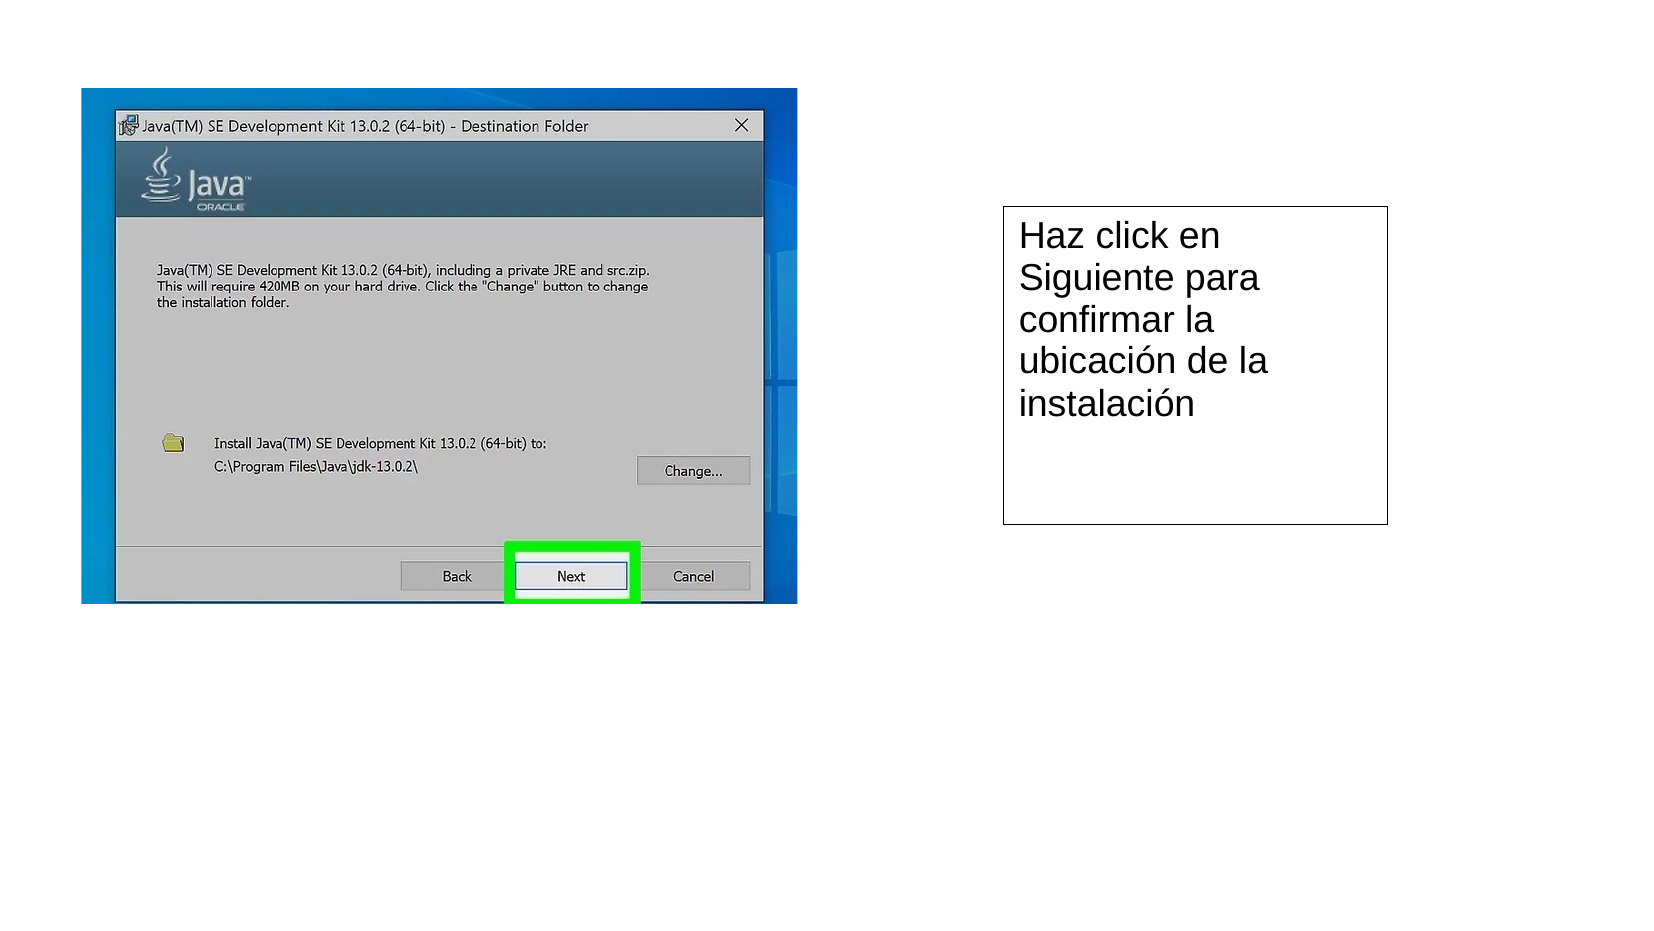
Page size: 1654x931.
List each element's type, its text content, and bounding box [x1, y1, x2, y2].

text_box Haz click en Siguiente para confirmar la ubicación de la instalación [1003, 206, 1388, 525]
picture [113, 88, 798, 604]
